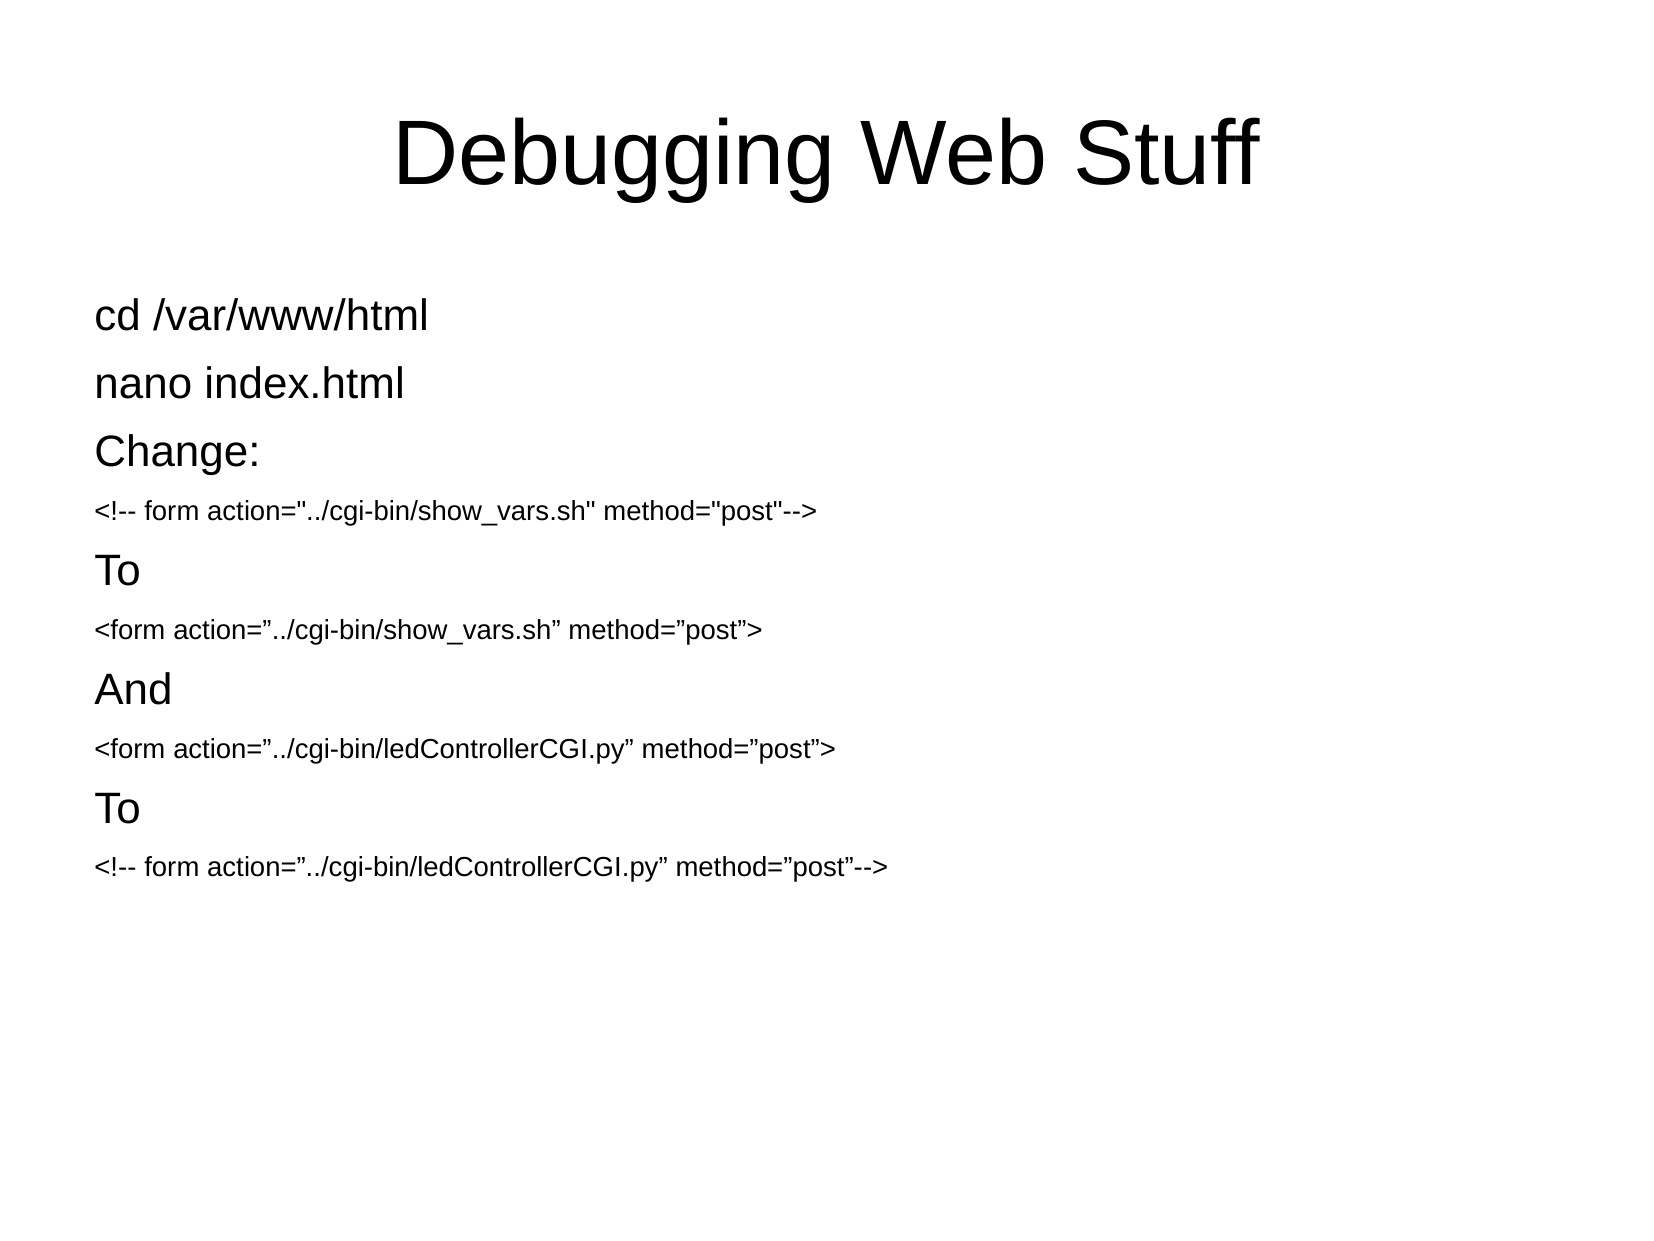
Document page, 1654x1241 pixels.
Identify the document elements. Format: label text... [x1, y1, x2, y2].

list cd /var/www/html nano index.html Change: <!-- form action="../cgi-bin/show_vars.sh" method="post"--> To <form action=”../cgi-bin/show_vars.sh” method=”post”> And <form action=”../cgi-bin/ledControllerCGI.py” method=”post”> To <!-- form action=”../cgi-bin/ledControllerCGI.py” method=”post”--> [82, 290, 1538, 1010]
title Debugging Web Stuff [82, 49, 1571, 257]
